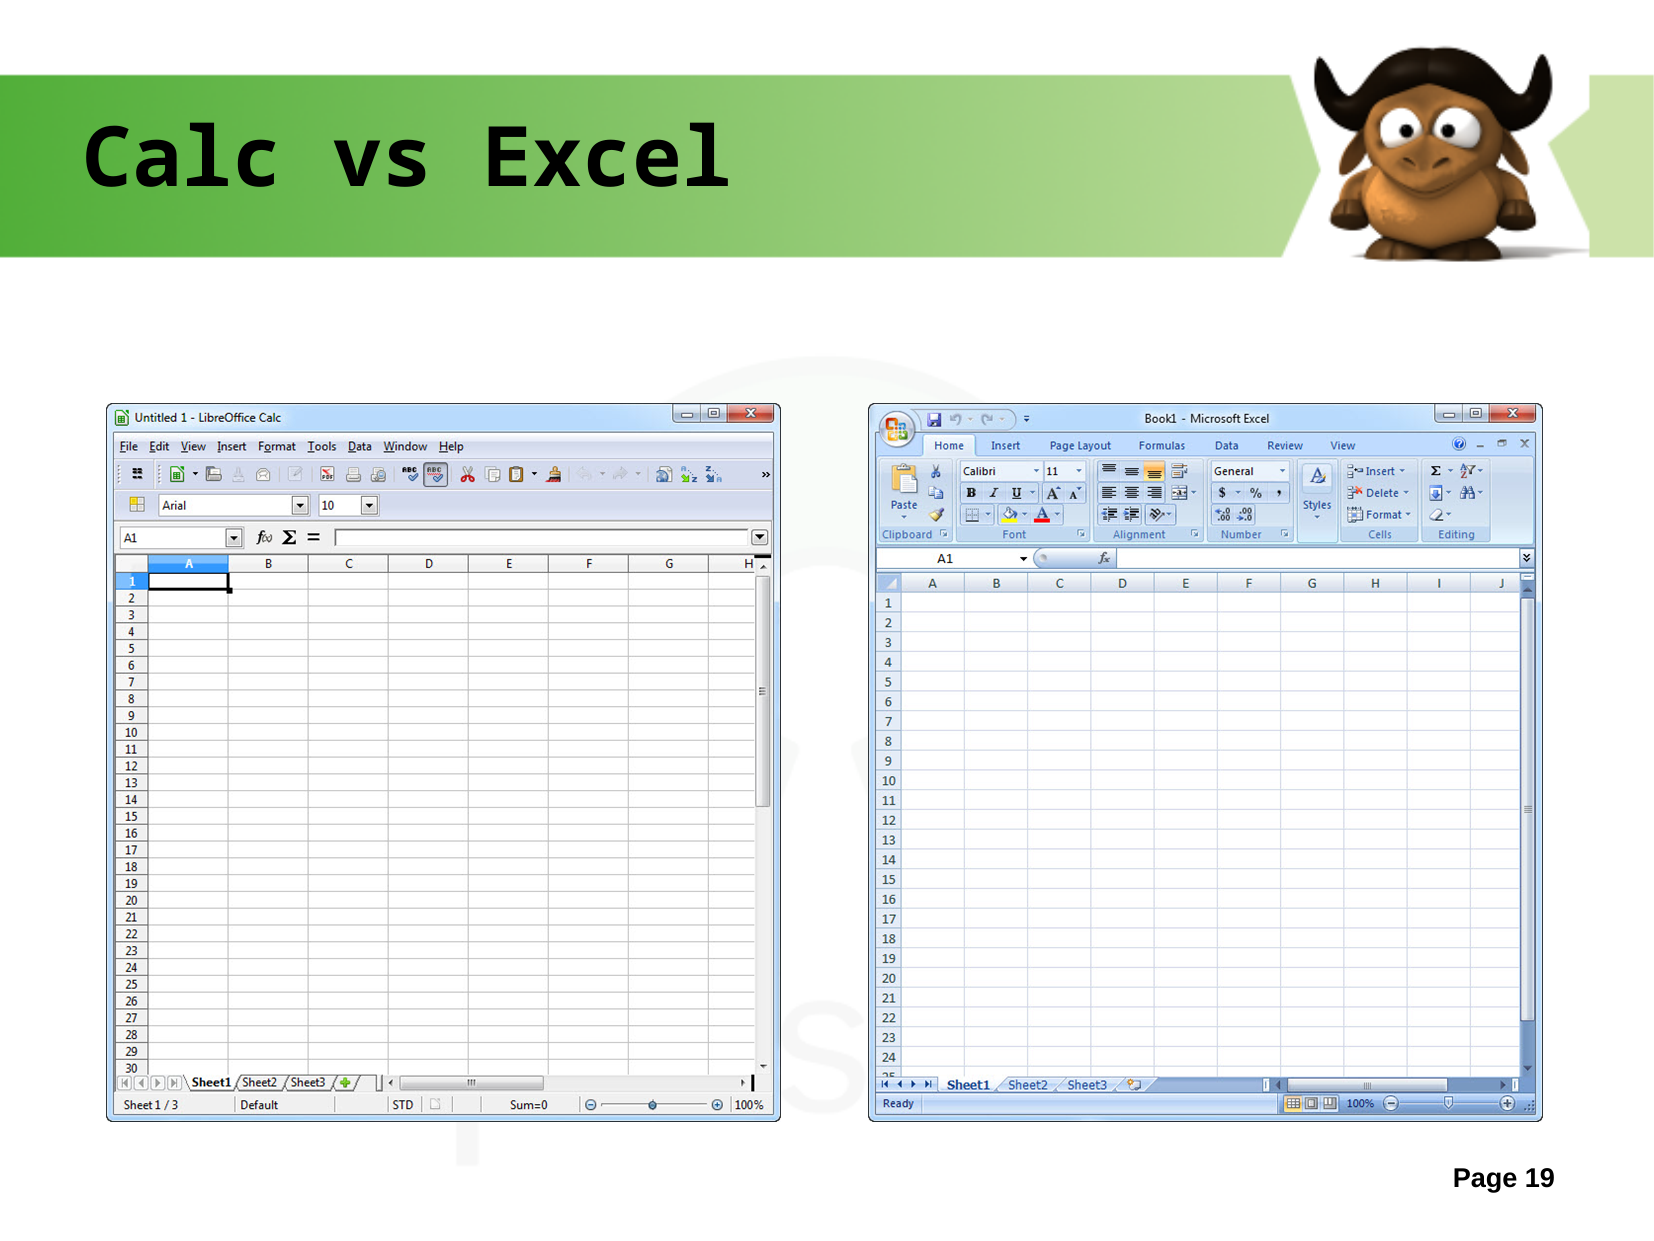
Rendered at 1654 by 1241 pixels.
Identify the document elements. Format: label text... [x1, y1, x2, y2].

picture [0, 0, 1654, 1241]
title Calc vs Excel [82, 49, 1571, 257]
